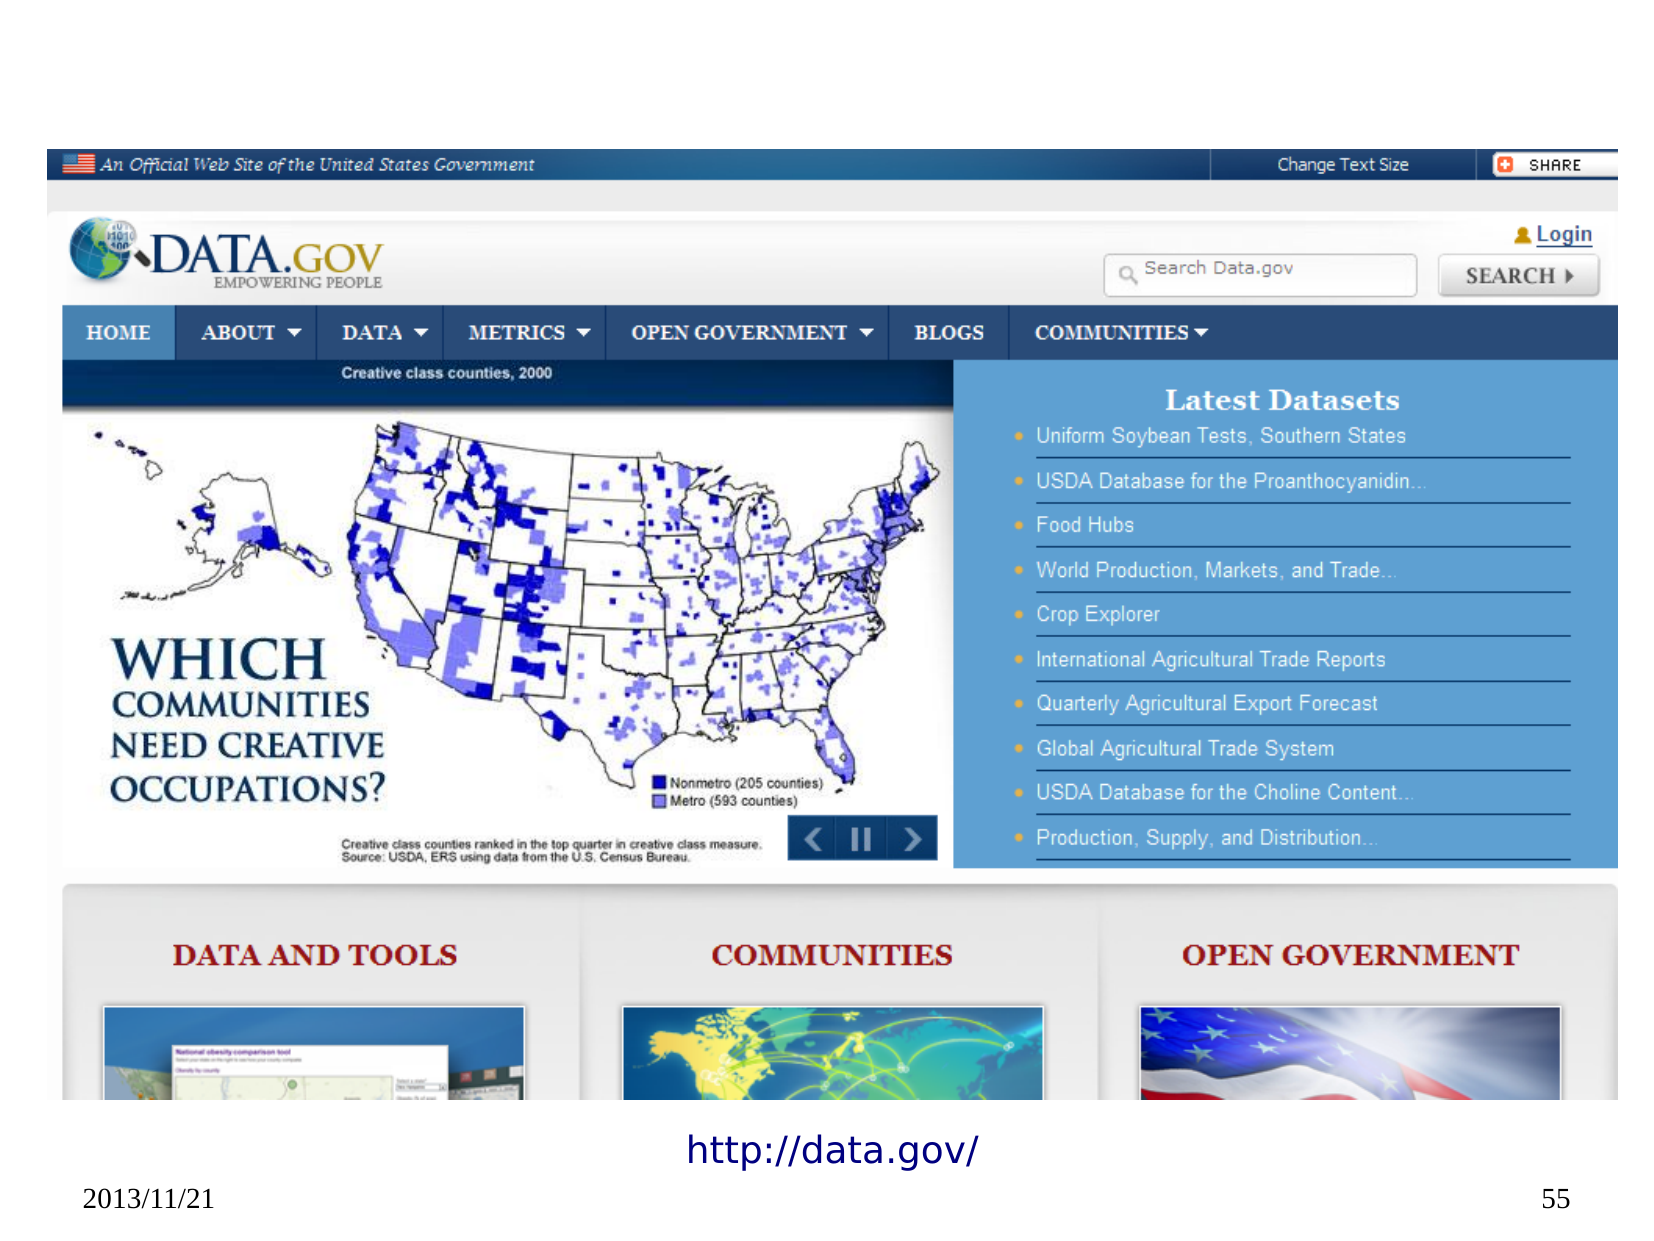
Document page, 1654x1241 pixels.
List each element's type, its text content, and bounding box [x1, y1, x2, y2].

text_box http://data.gov/ [684, 1121, 981, 1180]
picture [47, 149, 1618, 1100]
